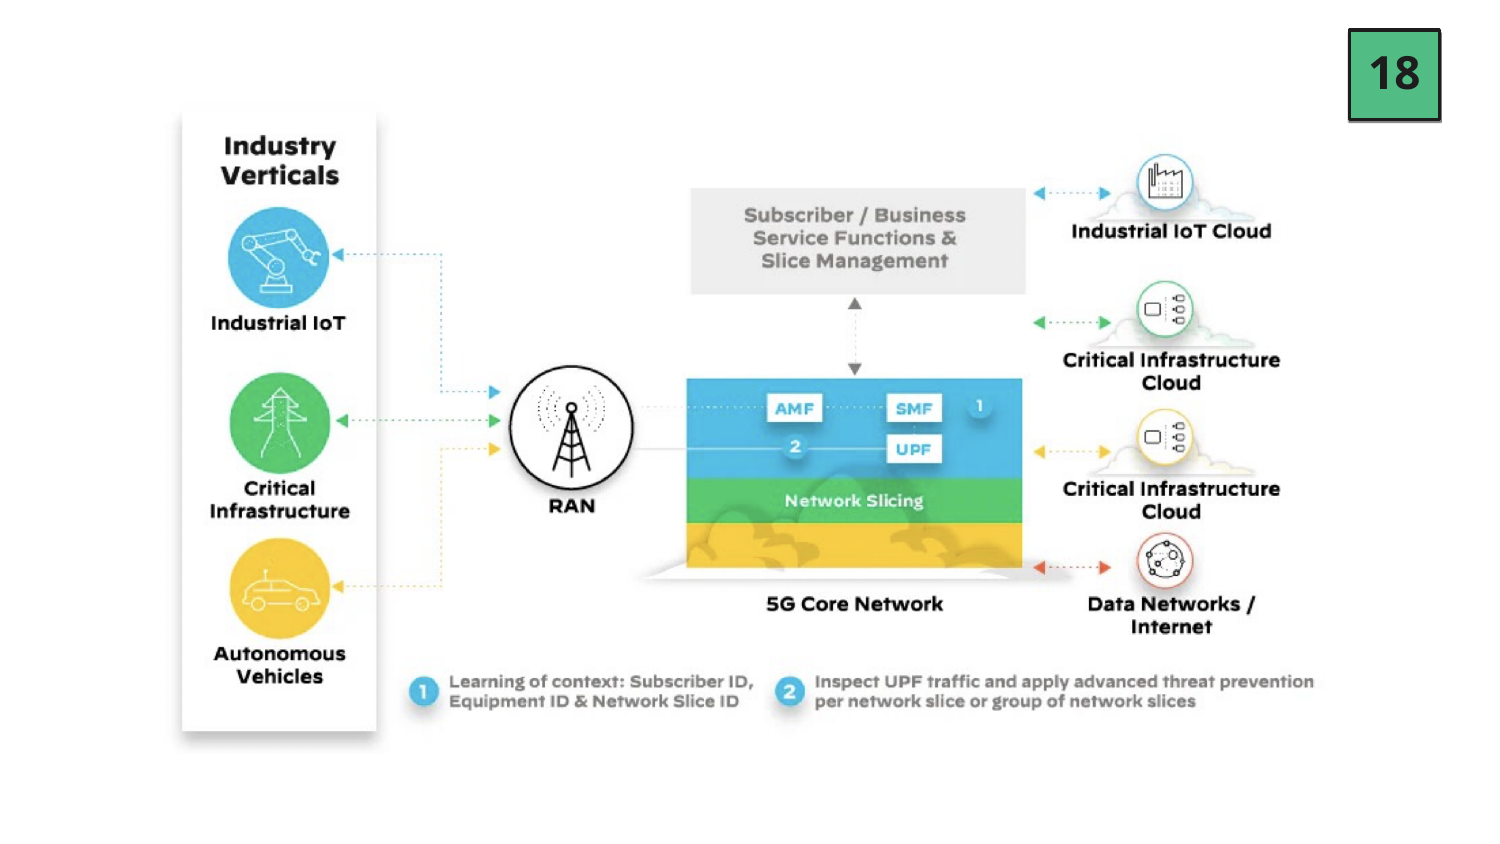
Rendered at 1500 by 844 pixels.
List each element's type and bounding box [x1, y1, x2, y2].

picture [160, 90, 1340, 754]
